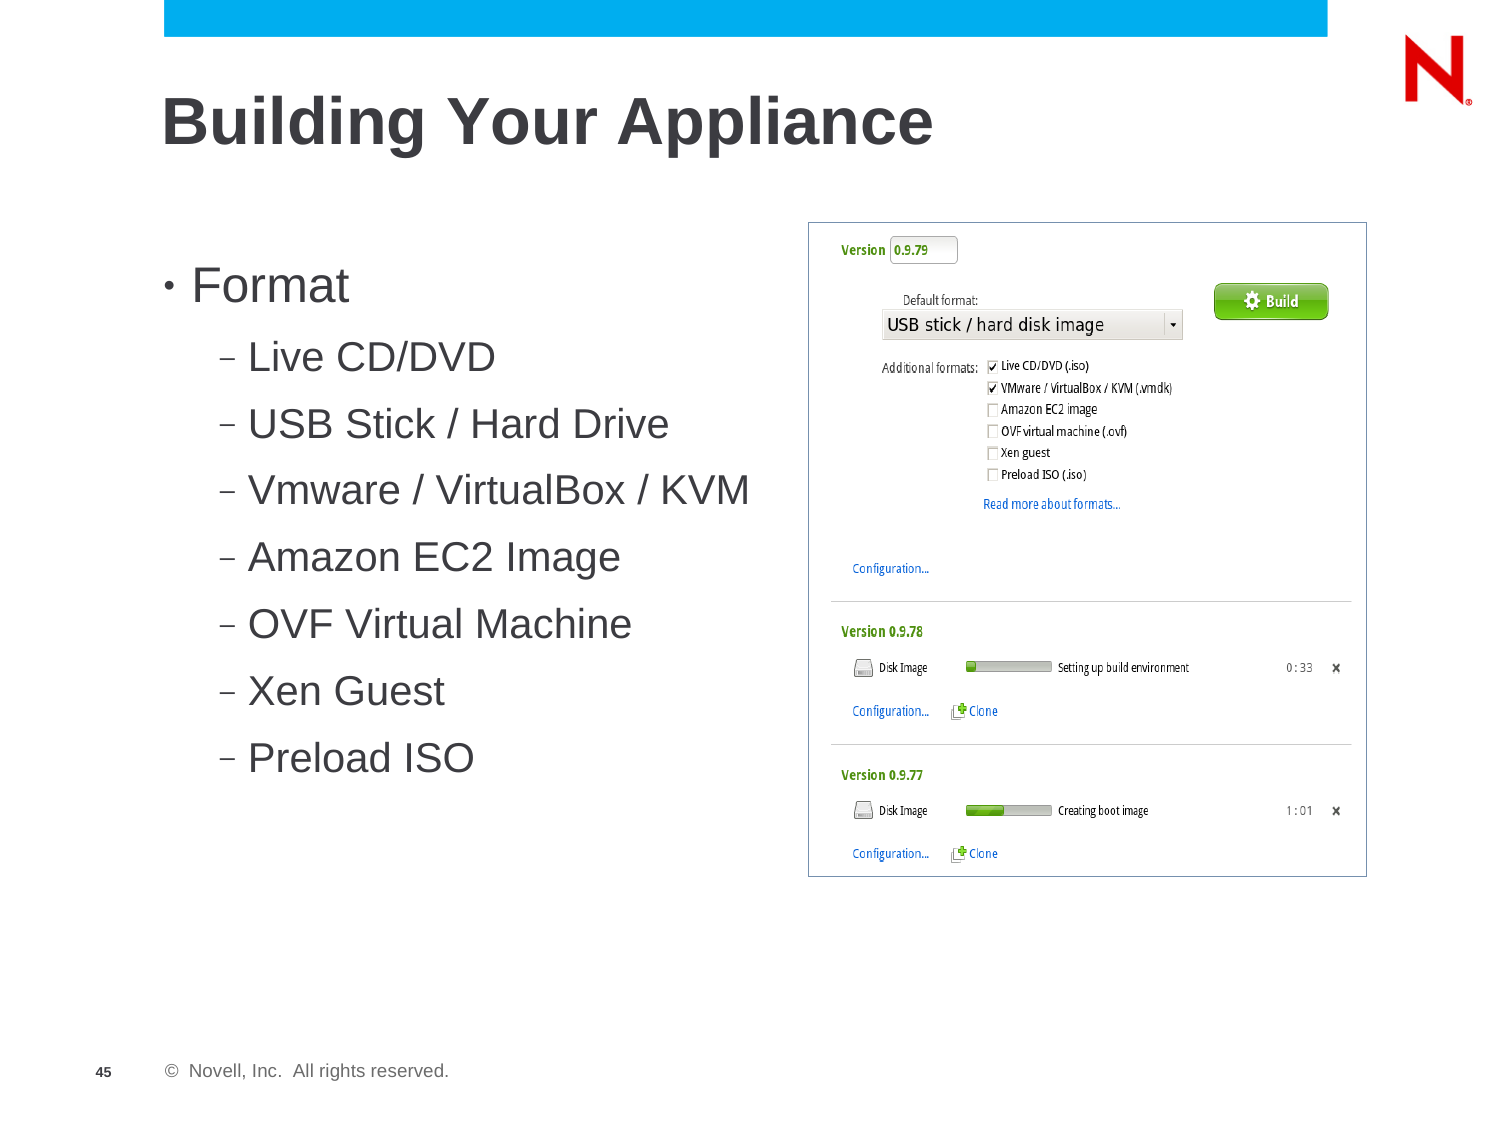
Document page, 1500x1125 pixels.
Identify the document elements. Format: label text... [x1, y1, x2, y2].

list Format Live CD/DVD USB Stick / Hard Drive Vmware / VirtualBox / KVM Amazon EC2 Image OVF Virtual Machine Xen Guest Preload ISO [163, 254, 1404, 986]
picture [808, 222, 1368, 880]
title Building Your Appliance [161, 41, 1383, 205]
picture [1403, 32, 1473, 107]
